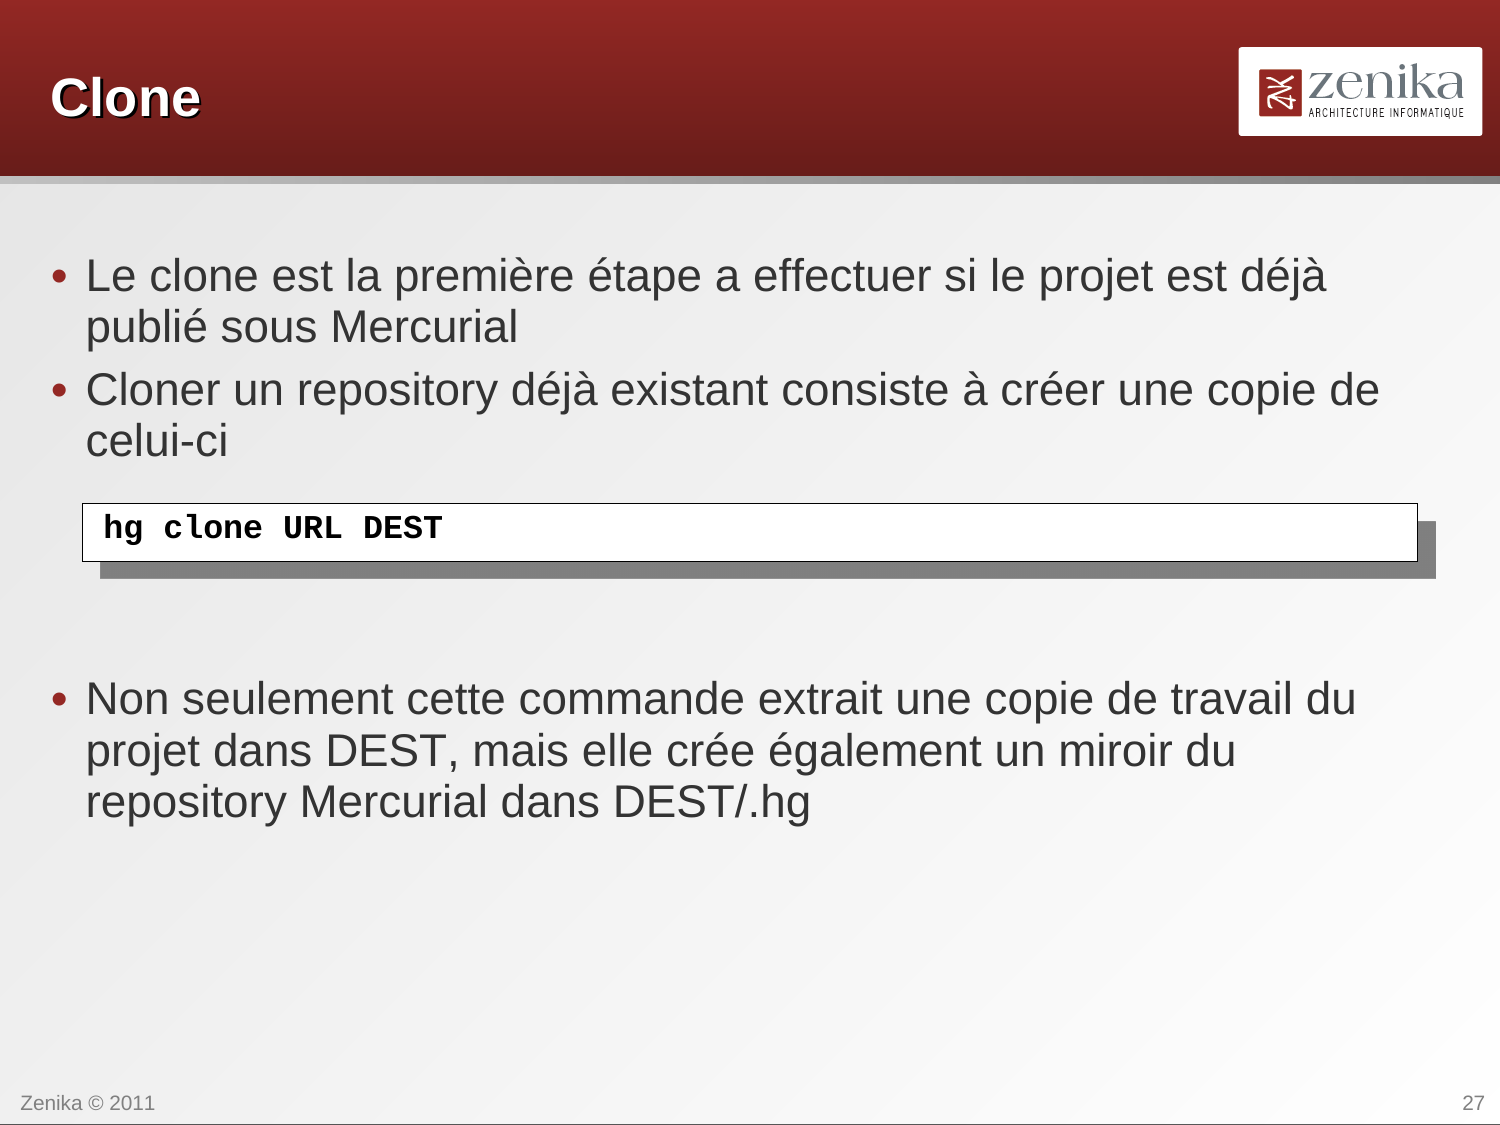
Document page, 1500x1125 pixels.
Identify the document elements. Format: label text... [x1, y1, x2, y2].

list Le clone est la première étape a effectuer si le projet est déjà publié sous Mercurial Cloner un repository déjà existant consiste à créer une copie de celui-ci Non seulement cette commande extrait une copie de travail du projet dans DEST, mais elle crée également un miroir du repository Mercurial dans DEST/.hg [50, 249, 1435, 1064]
picture [1257, 58, 1464, 125]
text_box hg clone URL DEST [82, 503, 1418, 562]
title Clone [50, 22, 1206, 172]
